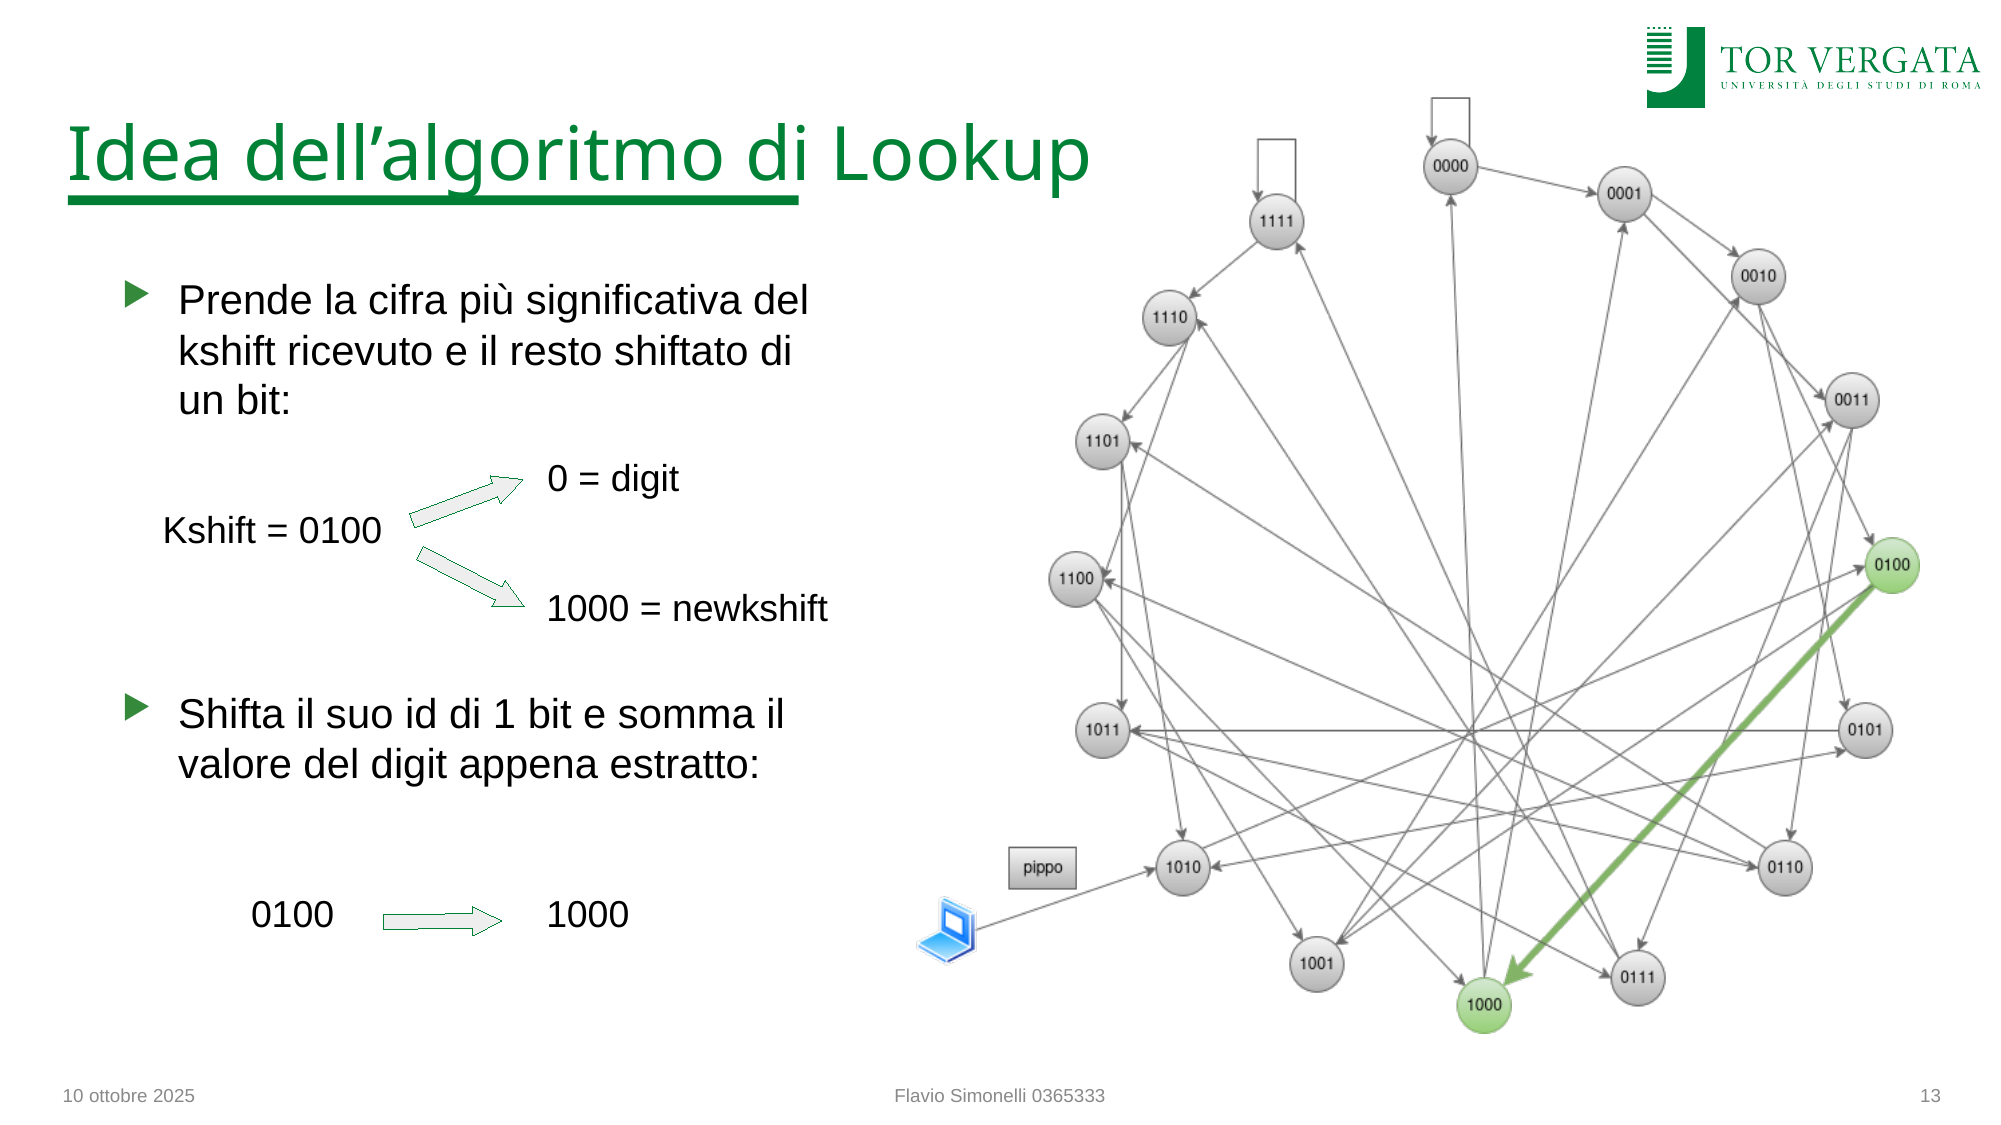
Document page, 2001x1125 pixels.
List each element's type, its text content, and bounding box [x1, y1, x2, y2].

text_box [416, 546, 525, 607]
list Prende la cifra più significativa del kshift ricevuto e il resto shiftato di un bit: [106, 265, 857, 443]
list Shifta il suo id di 1 bit e somma il valore del digit appena estratto: [106, 679, 857, 857]
text_box 1000 [531, 885, 650, 945]
footer Flavio Simonelli 0365333 [662, 1065, 1338, 1125]
text_box 0 = digit [532, 449, 799, 509]
text_box Kshift = 0100 [147, 501, 411, 601]
text_box [383, 906, 502, 936]
picture [915, 88, 1920, 1034]
text_box [411, 475, 523, 528]
slide_number 10 ottobre 2025 [47, 1065, 498, 1125]
text_box 0100 [236, 885, 355, 945]
title Idea dell’algoritmo di Lookup [52, 51, 1981, 204]
text_box 1000 = newkshift [531, 580, 857, 680]
picture [1647, 27, 1981, 51]
